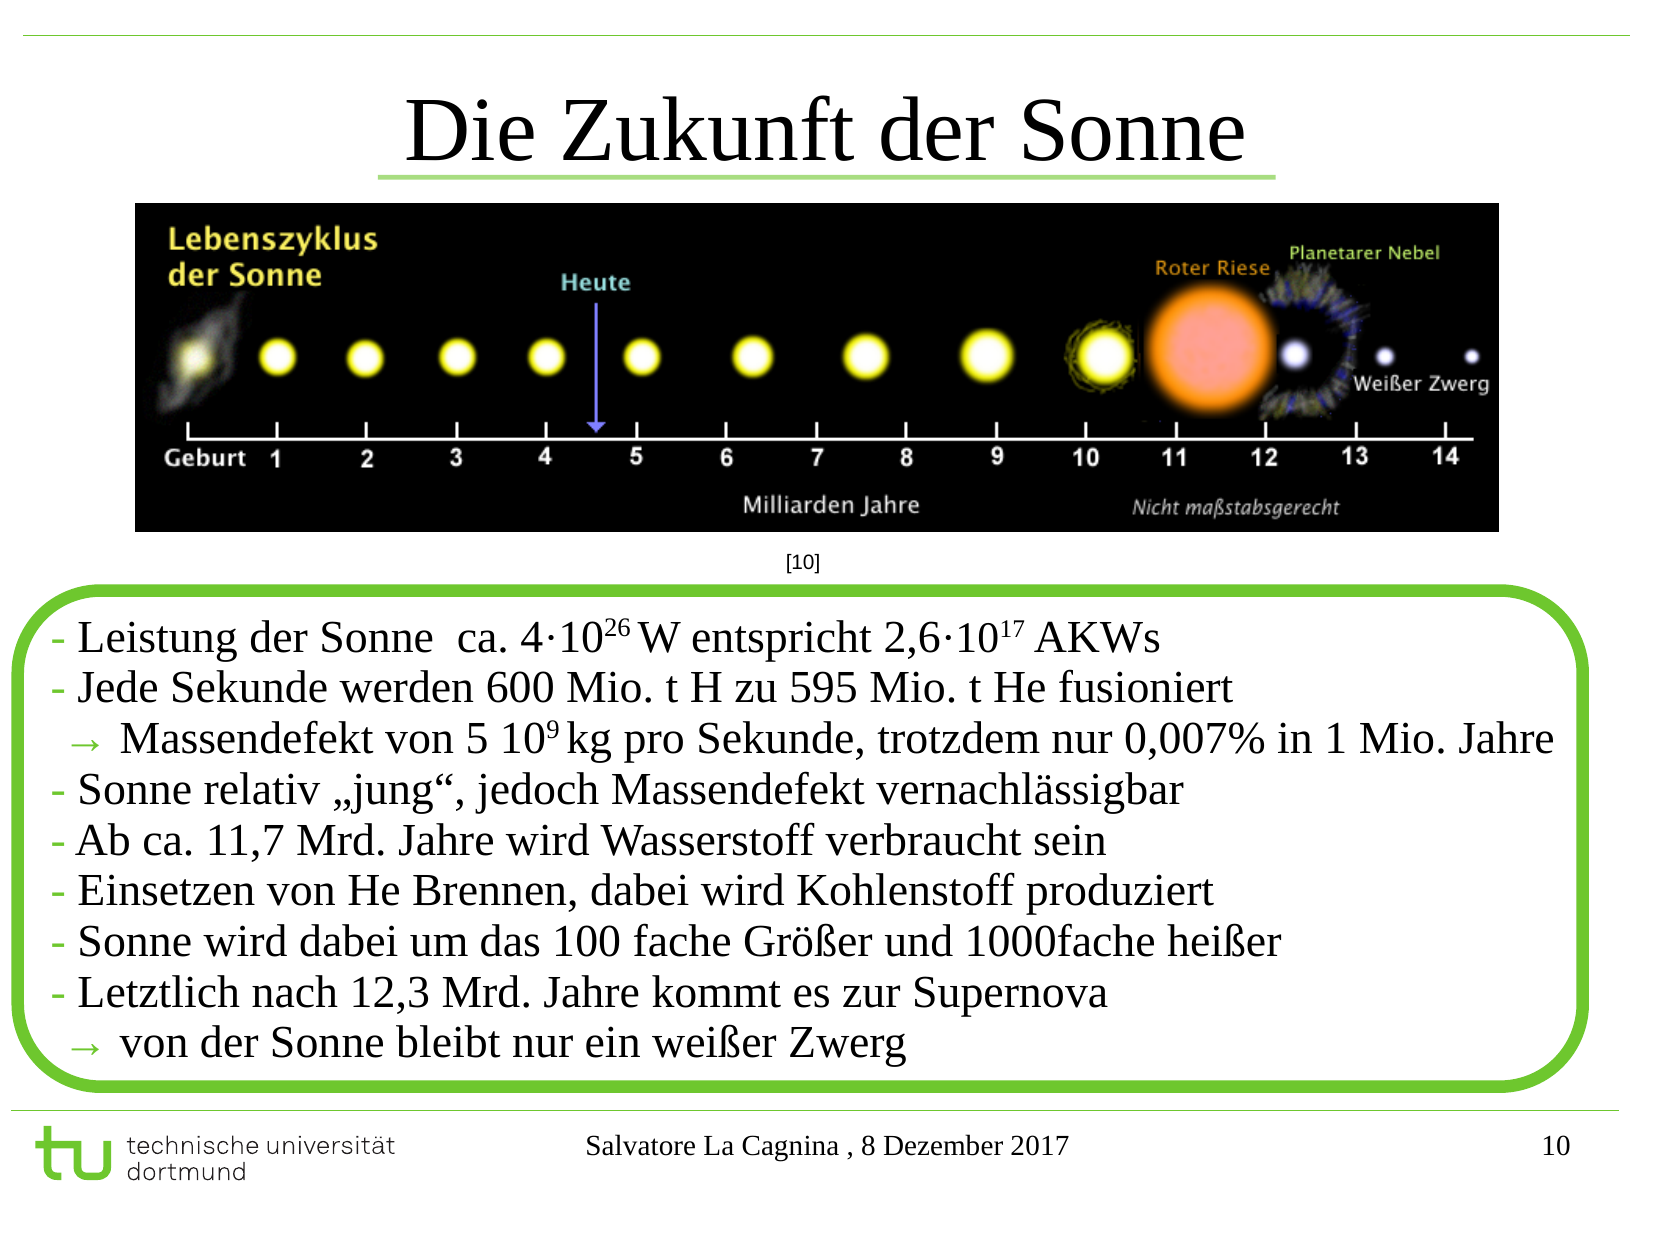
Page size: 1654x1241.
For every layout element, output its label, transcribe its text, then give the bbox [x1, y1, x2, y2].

text_box [10] [661, 543, 945, 590]
text_box - Leistung der Sonne ca. 4·1026 W entspricht 2,6·1017 AKWs - Jede Sekunde werden 600 Mio. t H zu 595 Mio. t He fusioniert → Massendefekt von 5 109 kg pro Sekunde, trotzdem nur 0,007% in 1 Mio. Jahre - Sonne relativ „jung“, jedoch Massendefekt vernachlässigbar - Ab ca. 11,7 Mrd. Jahre wird Wasserstoff verbraucht sein - Einsetzen von He Brennen, dabei wird Kohlenstoff produziert - Sonne wird dabei um das 100 fache Größer und 1000fache heißer - Letztlich nach 12,3 Mrd. Jahre kommt es zur Supernova → von der Sonne bleibt nur ein weißer Zwerg [1543, 603, 1619, 1076]
text_box [17, 590, 1583, 1087]
picture [135, 203, 1499, 532]
title Die Zukunft der Sonne [82, 25, 1571, 233]
chart [35, 1125, 461, 1241]
